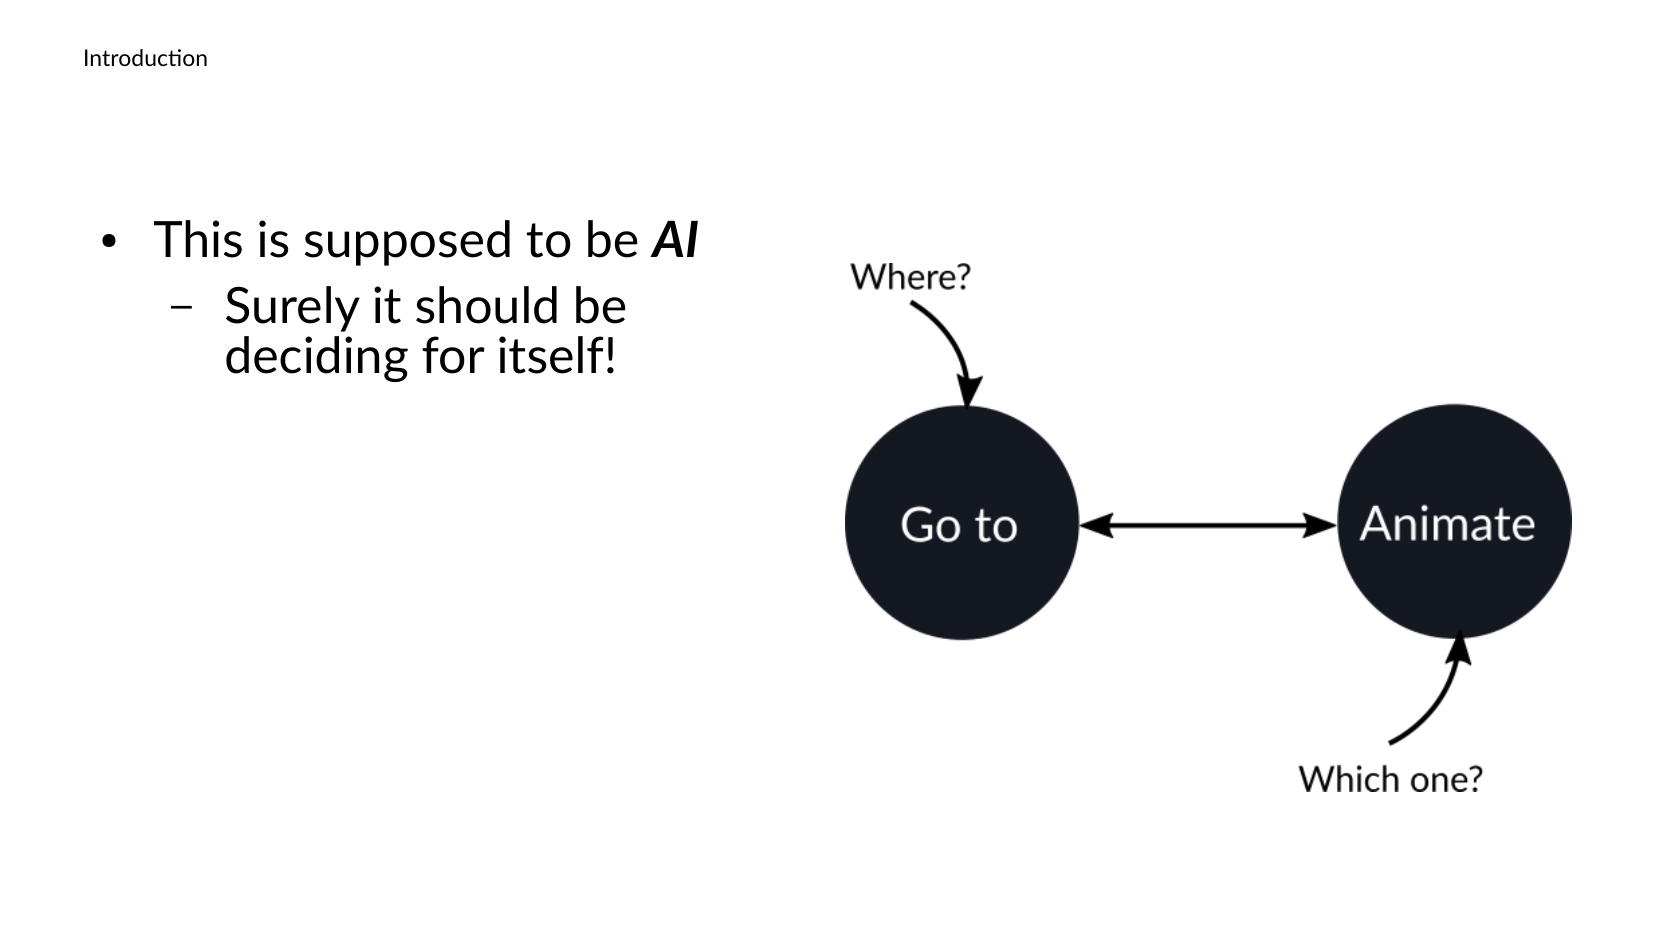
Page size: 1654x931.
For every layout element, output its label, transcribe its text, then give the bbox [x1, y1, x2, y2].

picture [845, 248, 1572, 808]
title Introduction [83, 0, 1571, 119]
list This is supposed to be AI Surely it should be deciding for itself! [82, 217, 809, 839]
